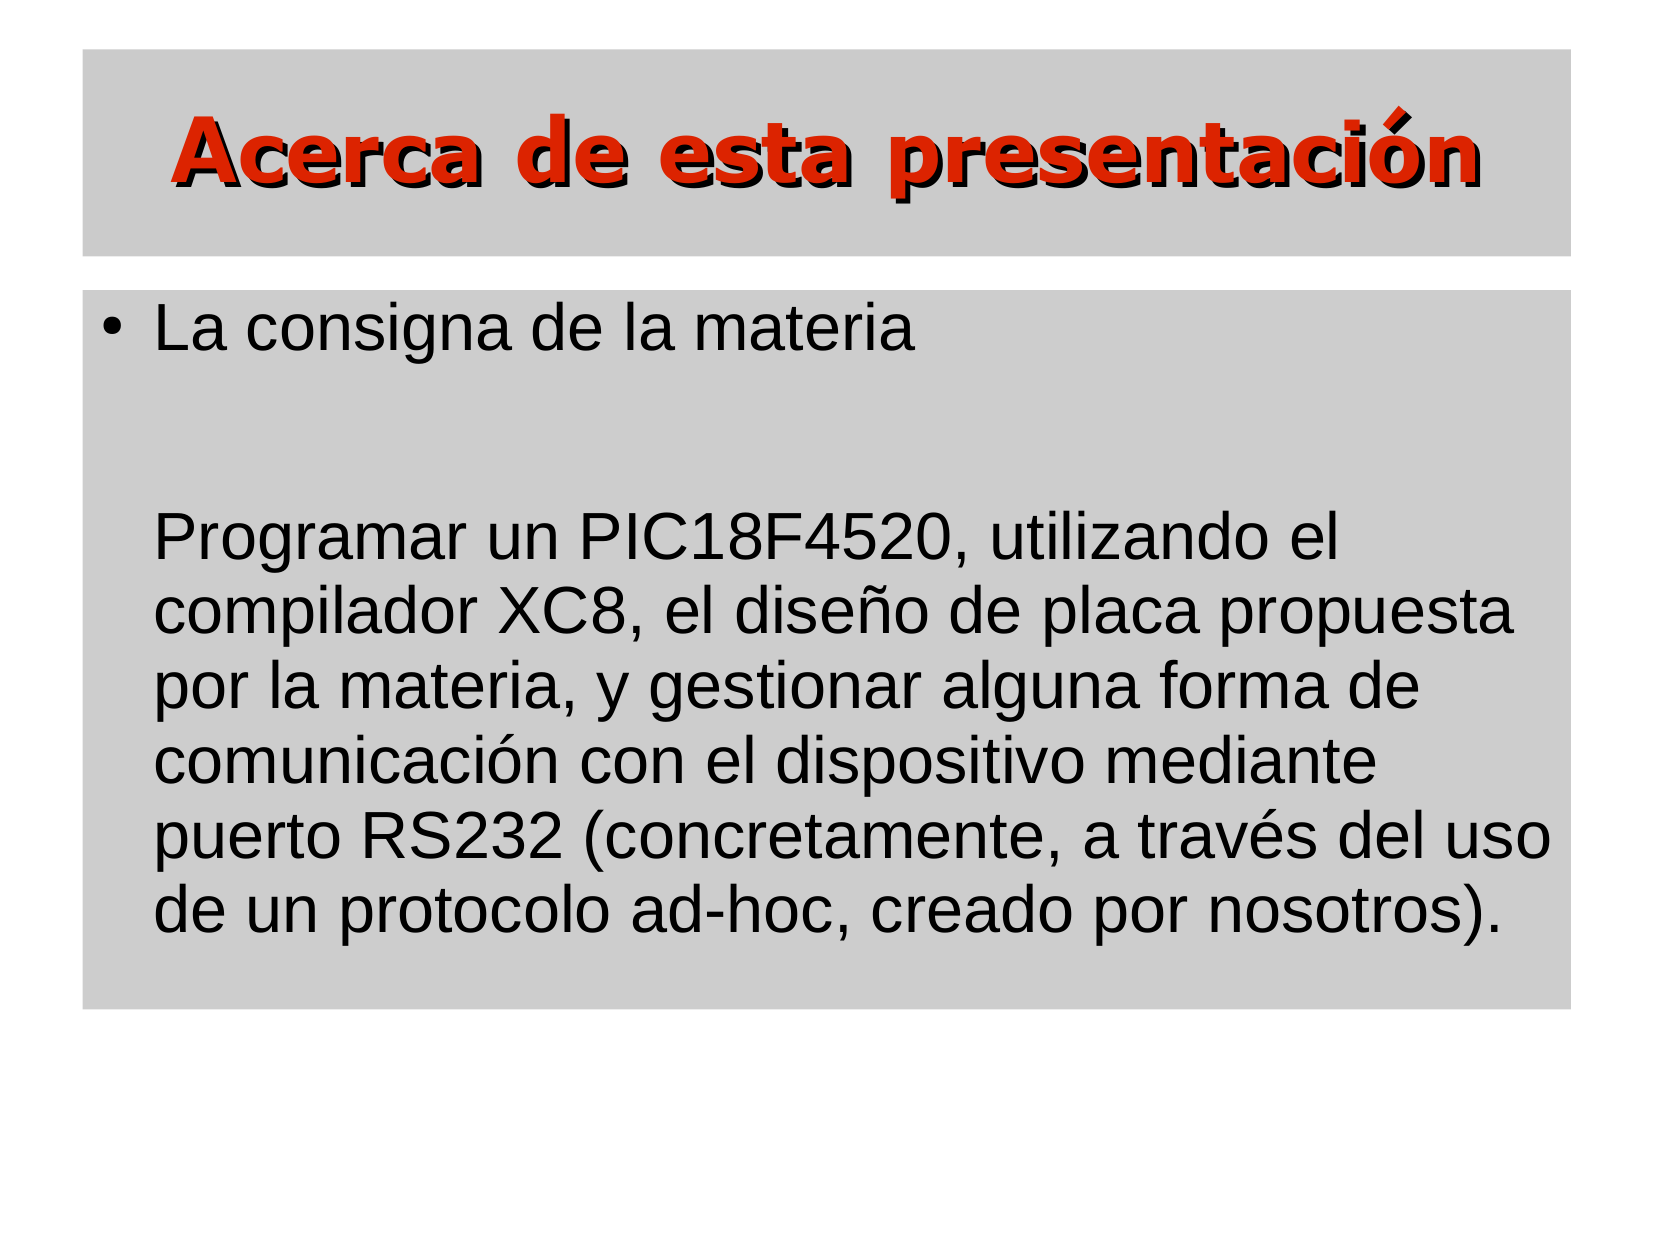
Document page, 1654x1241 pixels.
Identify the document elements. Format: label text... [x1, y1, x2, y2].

title Acerca de esta presentación [82, 49, 1571, 257]
list La consigna de la materia Programar un PIC18F4520, utilizando el compilador XC8, el diseño de placa propuesta por la materia, y gestionar alguna forma de comunicación con el dispositivo mediante puerto RS232 (concretamente, a través del uso de un protocolo ad-hoc, creado por nosotros). [82, 290, 1571, 1010]
